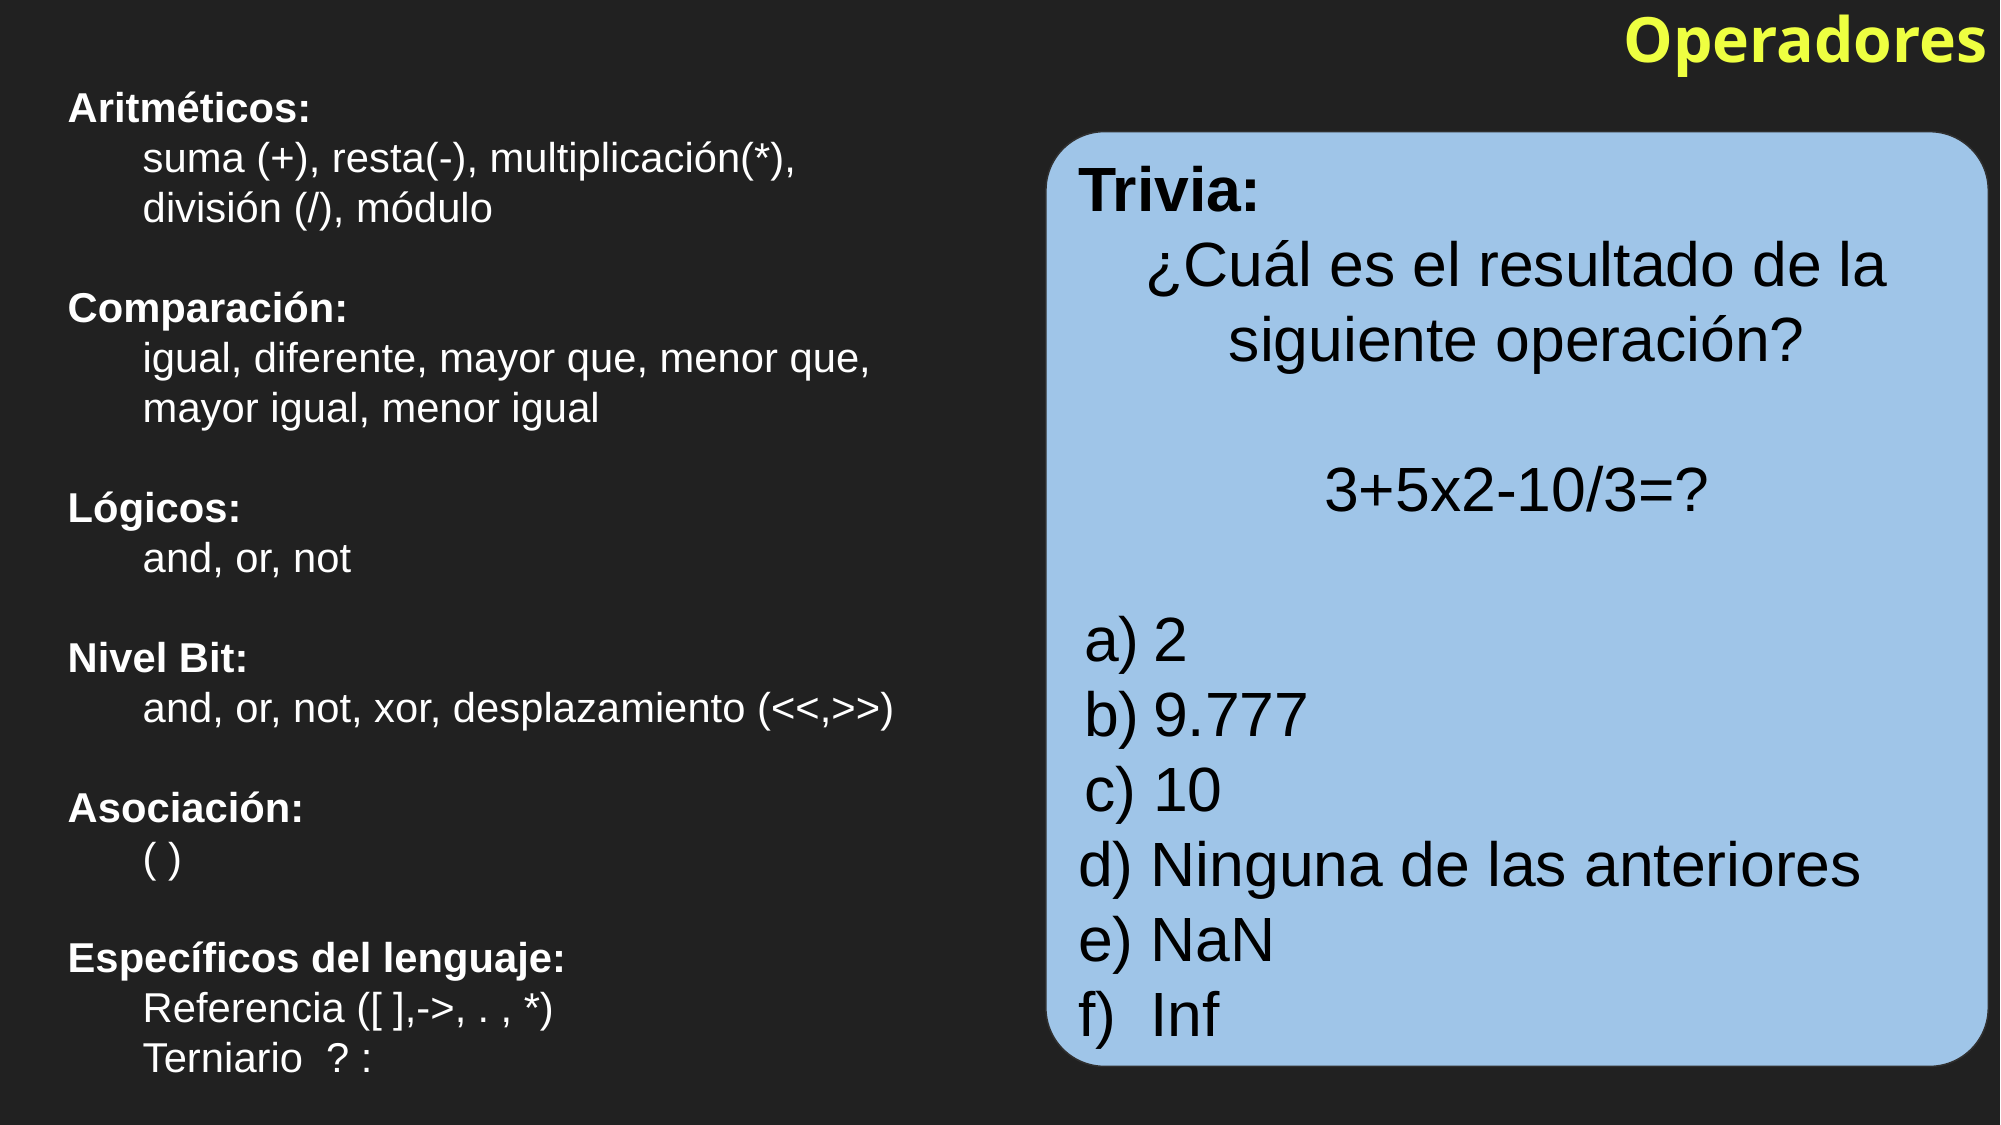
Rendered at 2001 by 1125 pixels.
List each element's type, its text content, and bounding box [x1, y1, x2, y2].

title Operadores [438, 19, 1989, 132]
text_box Trivia: ¿Cuál es el resultado de la siguiente operación? 3+5x2-10/3=? 2 9.777 10 d) Ninguna de las anteriores e) NaN f) Inf [1045, 131, 1989, 1067]
text_box Aritméticos: suma (+), resta(-), multiplicación(*), división (/), módulo Comparación: igual, diferente, mayor que, menor que, mayor igual, menor igual Lógicos: and, or, not Nivel Bit: and, or, not, xor, desplazamiento (<<,>>) Asociación: ( ) Específicos del lenguaje: Referencia ([ ],->, . , *) Terniario ? : [52, 65, 962, 951]
